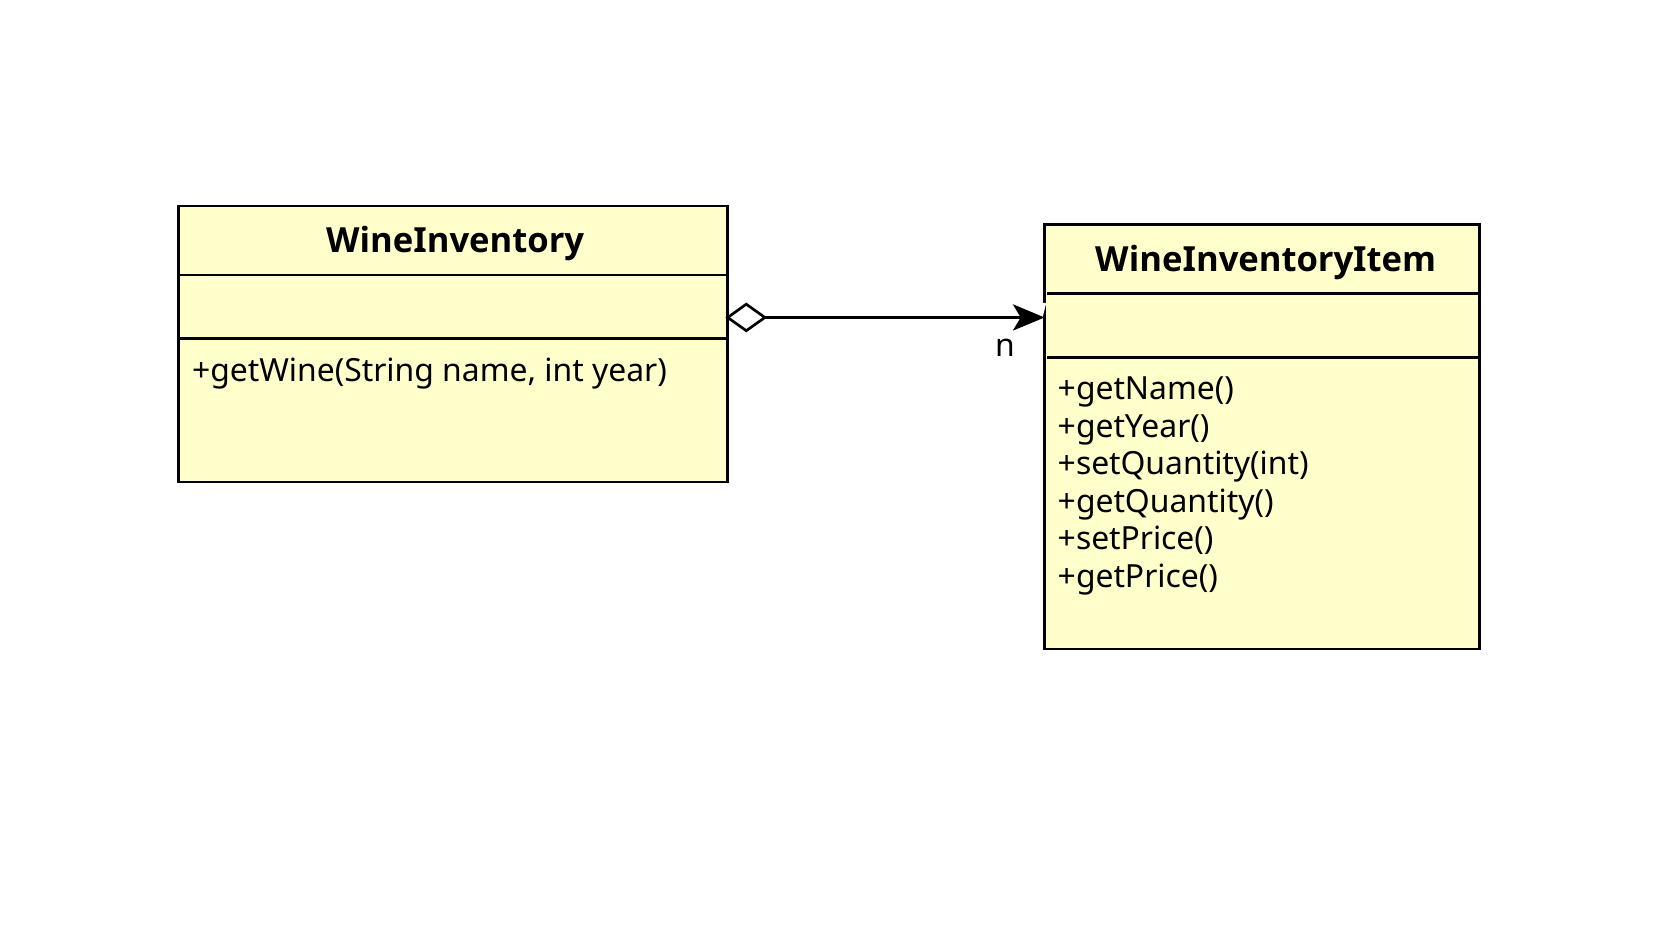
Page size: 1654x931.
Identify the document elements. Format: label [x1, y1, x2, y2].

picture [135, 165, 1522, 691]
